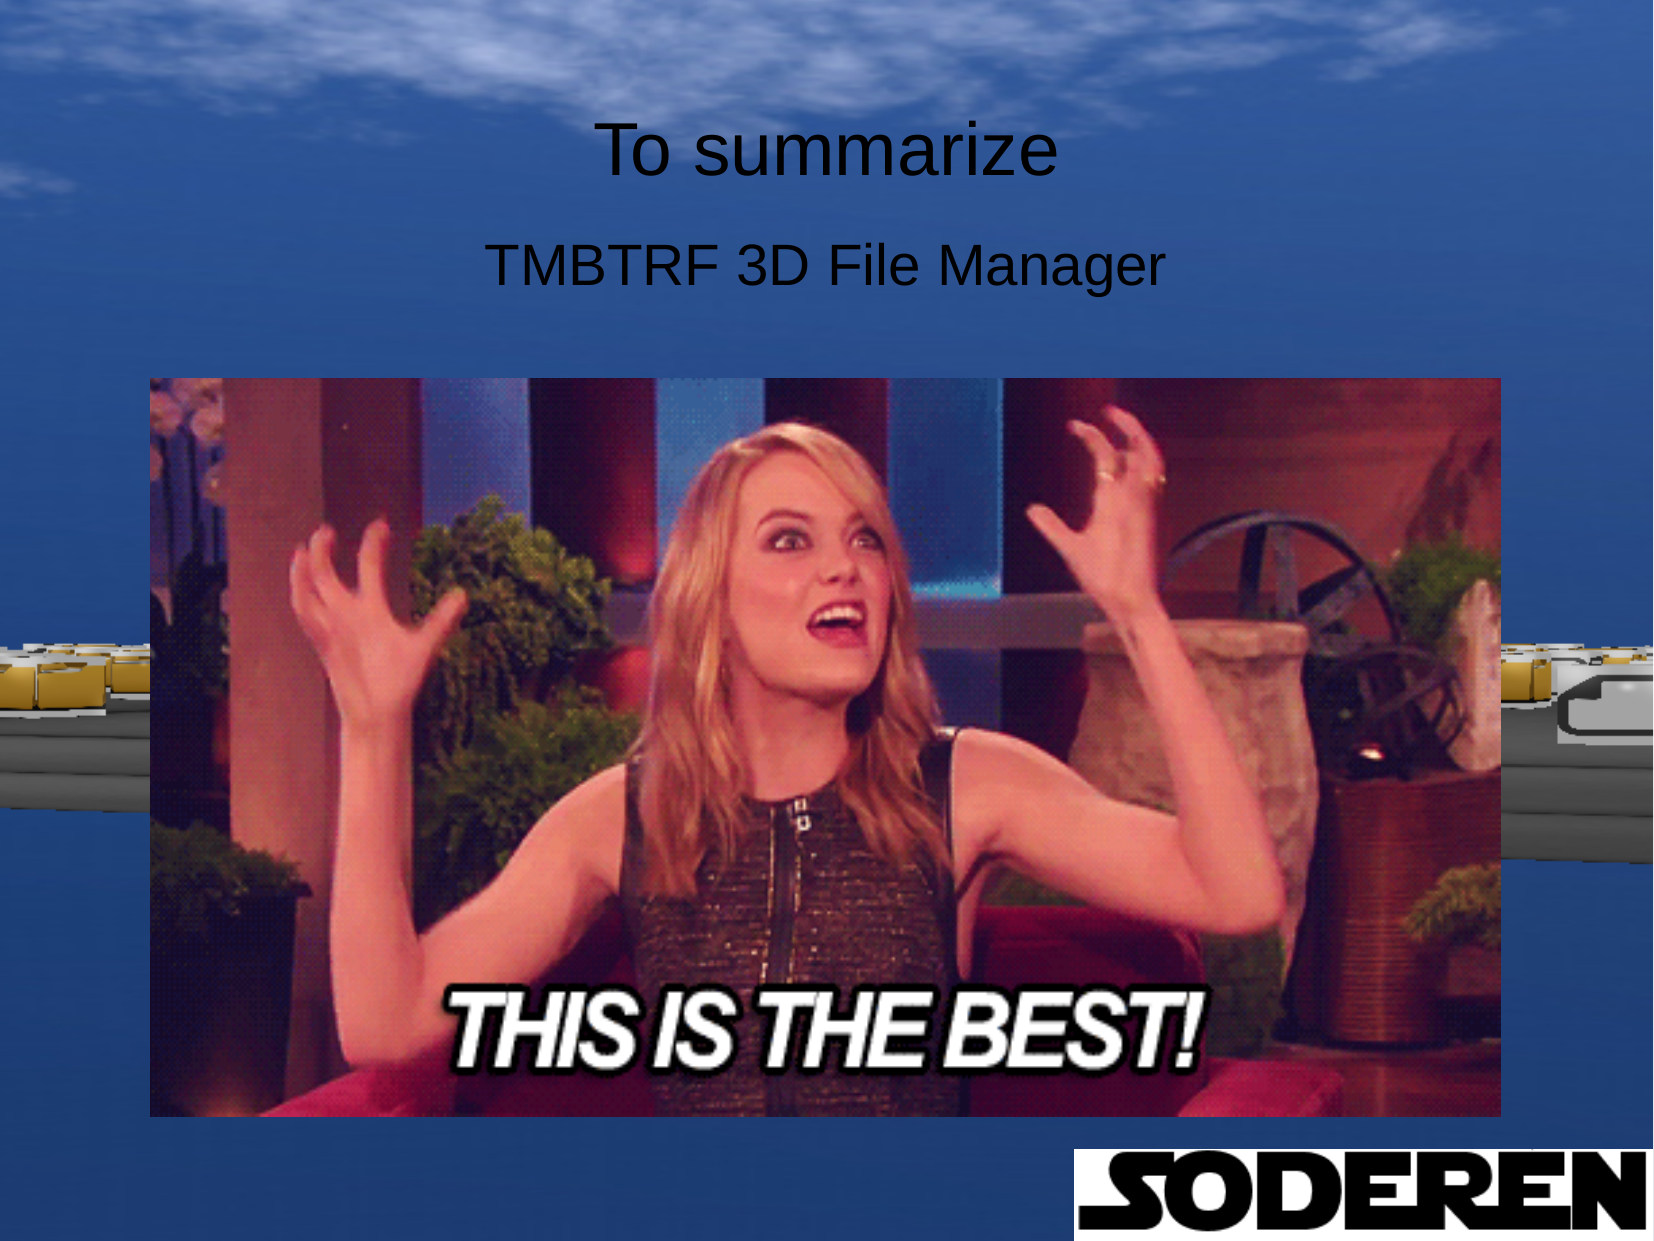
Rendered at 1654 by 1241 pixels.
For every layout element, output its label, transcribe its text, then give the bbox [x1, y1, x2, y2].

text_box To summarize [578, 99, 1075, 199]
text_box TMBTRF 3D File Manager [469, 225, 1184, 306]
picture [0, 0, 1654, 1241]
